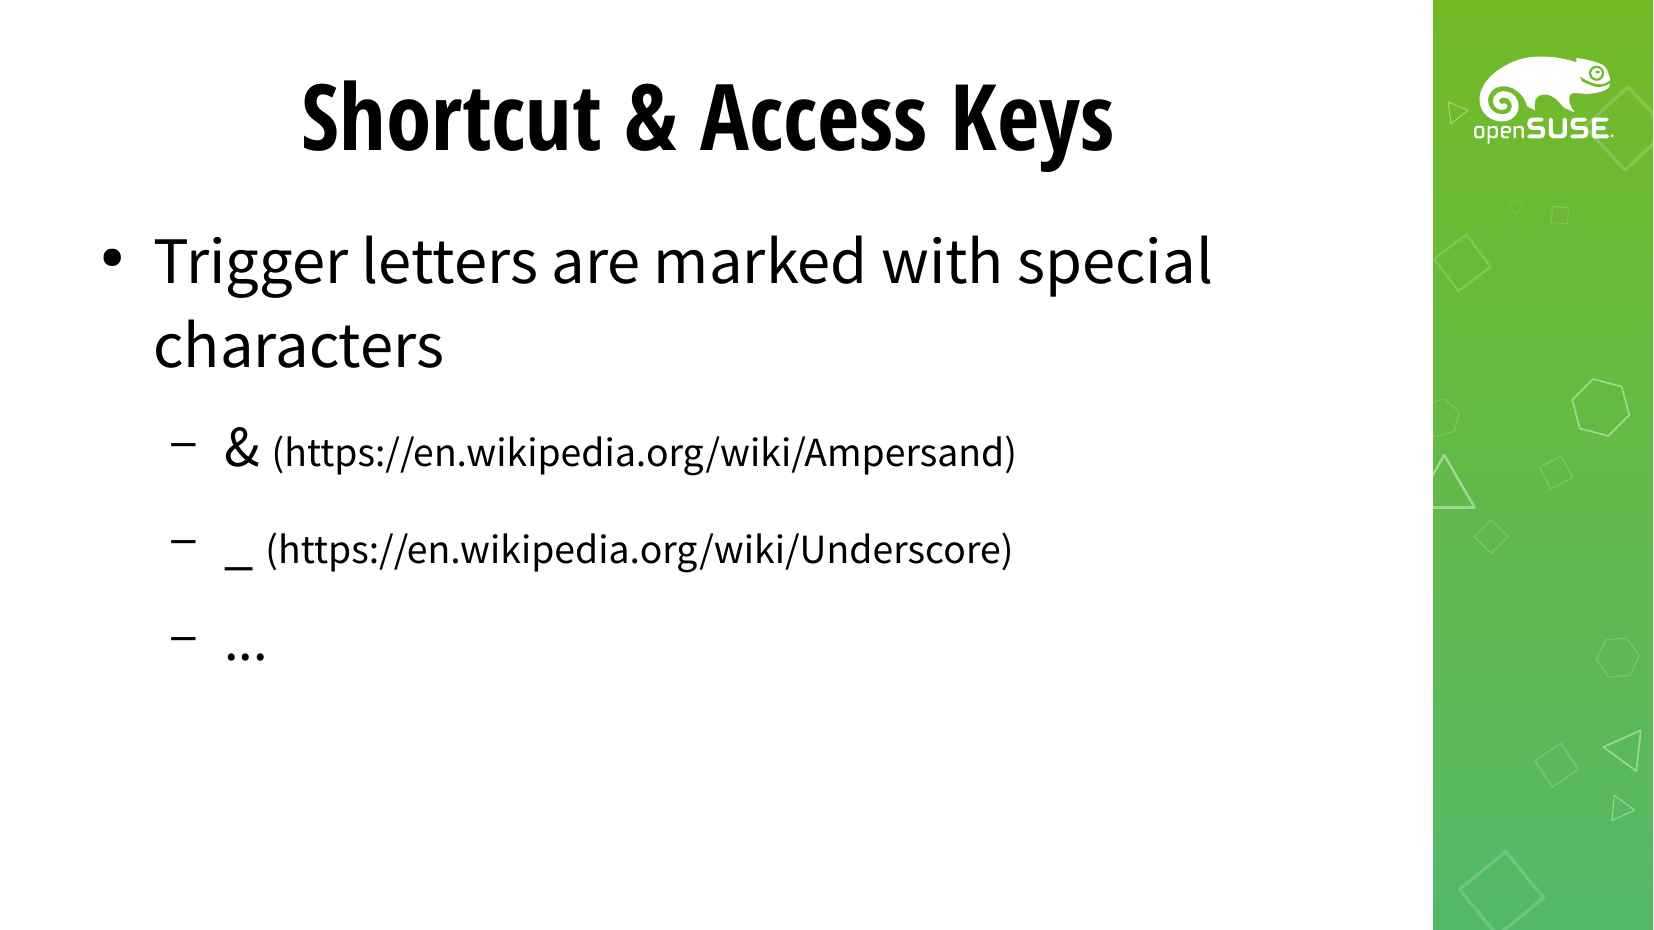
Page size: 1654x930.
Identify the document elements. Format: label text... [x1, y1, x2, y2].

title Shortcut & Access Keys [82, 37, 1336, 193]
list Trigger letters are marked with special characters & (https://en.wikipedia.org/wiki/Ampersand) _ (https://en.wikipedia.org/wiki/Underscore) ... [82, 217, 1336, 757]
